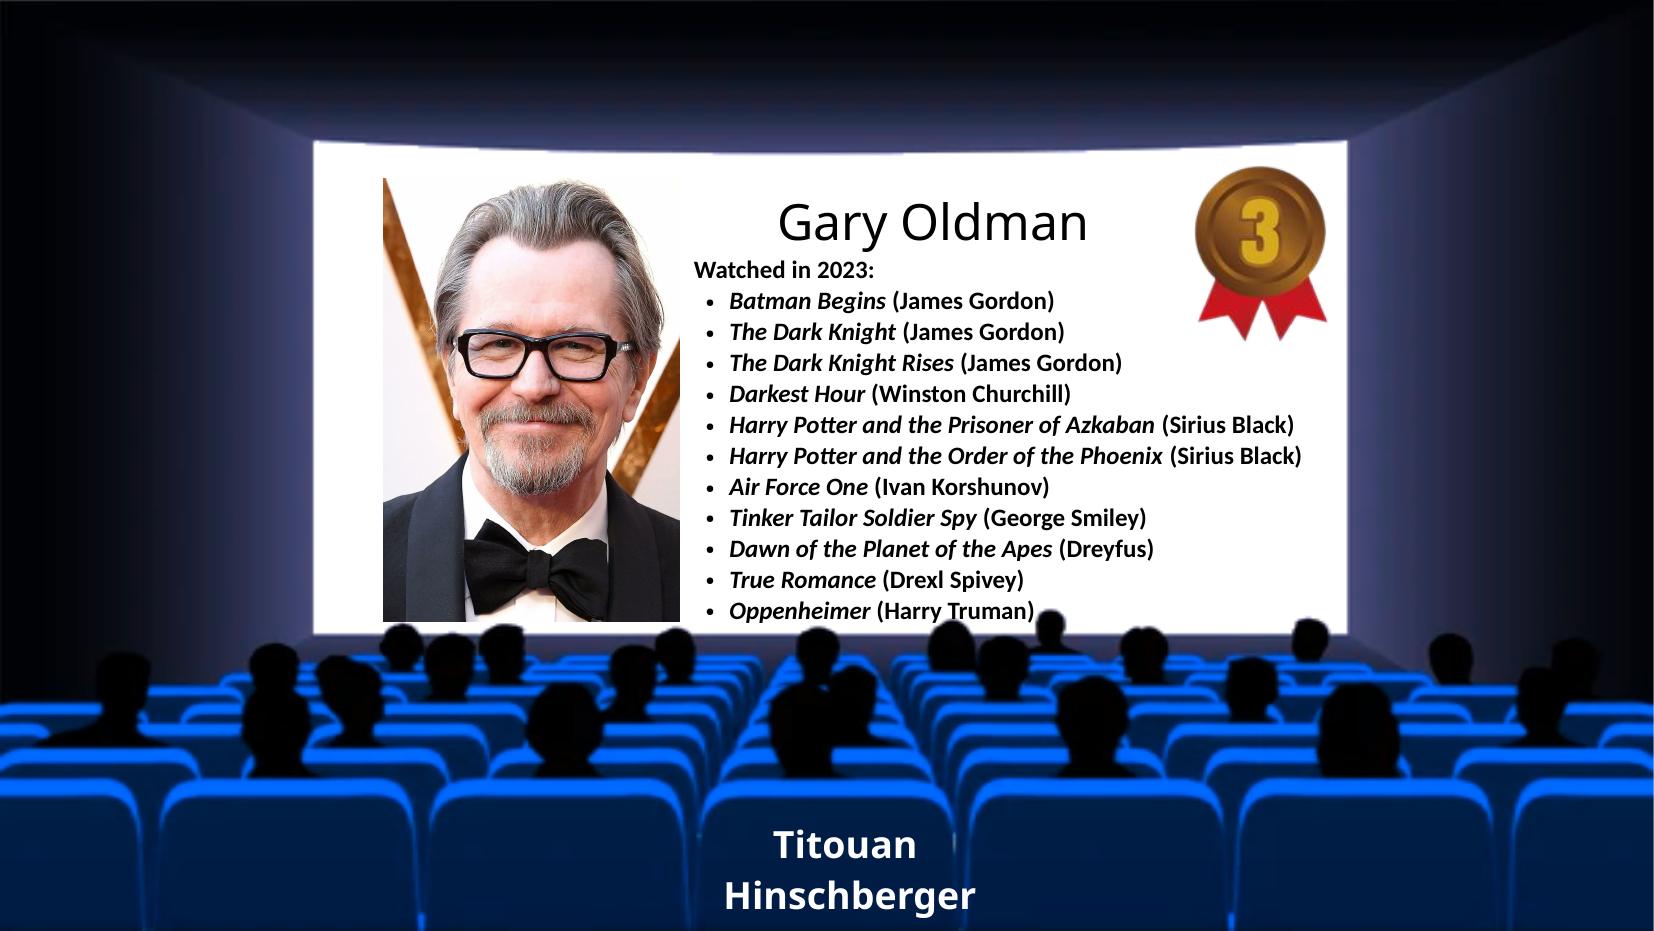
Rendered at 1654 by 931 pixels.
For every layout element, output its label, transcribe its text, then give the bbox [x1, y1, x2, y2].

picture [0, 0, 1654, 931]
text_box Gary Oldman [680, 179, 1188, 252]
text_box Watched in 2023: Batman Begins (James Gordon) The Dark Knight (James Gordon) The Dark Knight Rises (James Gordon) Darkest Hour (Winston Churchill) Harry Potter and the Prisoner of Azkaban (Sirius Black) Harry Potter and the Order of the Phoenix (Sirius Black) Air Force One (Ivan Korshunov) Tinker Tailor Soldier Spy (George Smiley) Dawn of the Planet of the Apes (Dreyfus) True Romance (Drexl Spivey) Oppenheimer (Harry Truman) [679, 252, 1347, 634]
